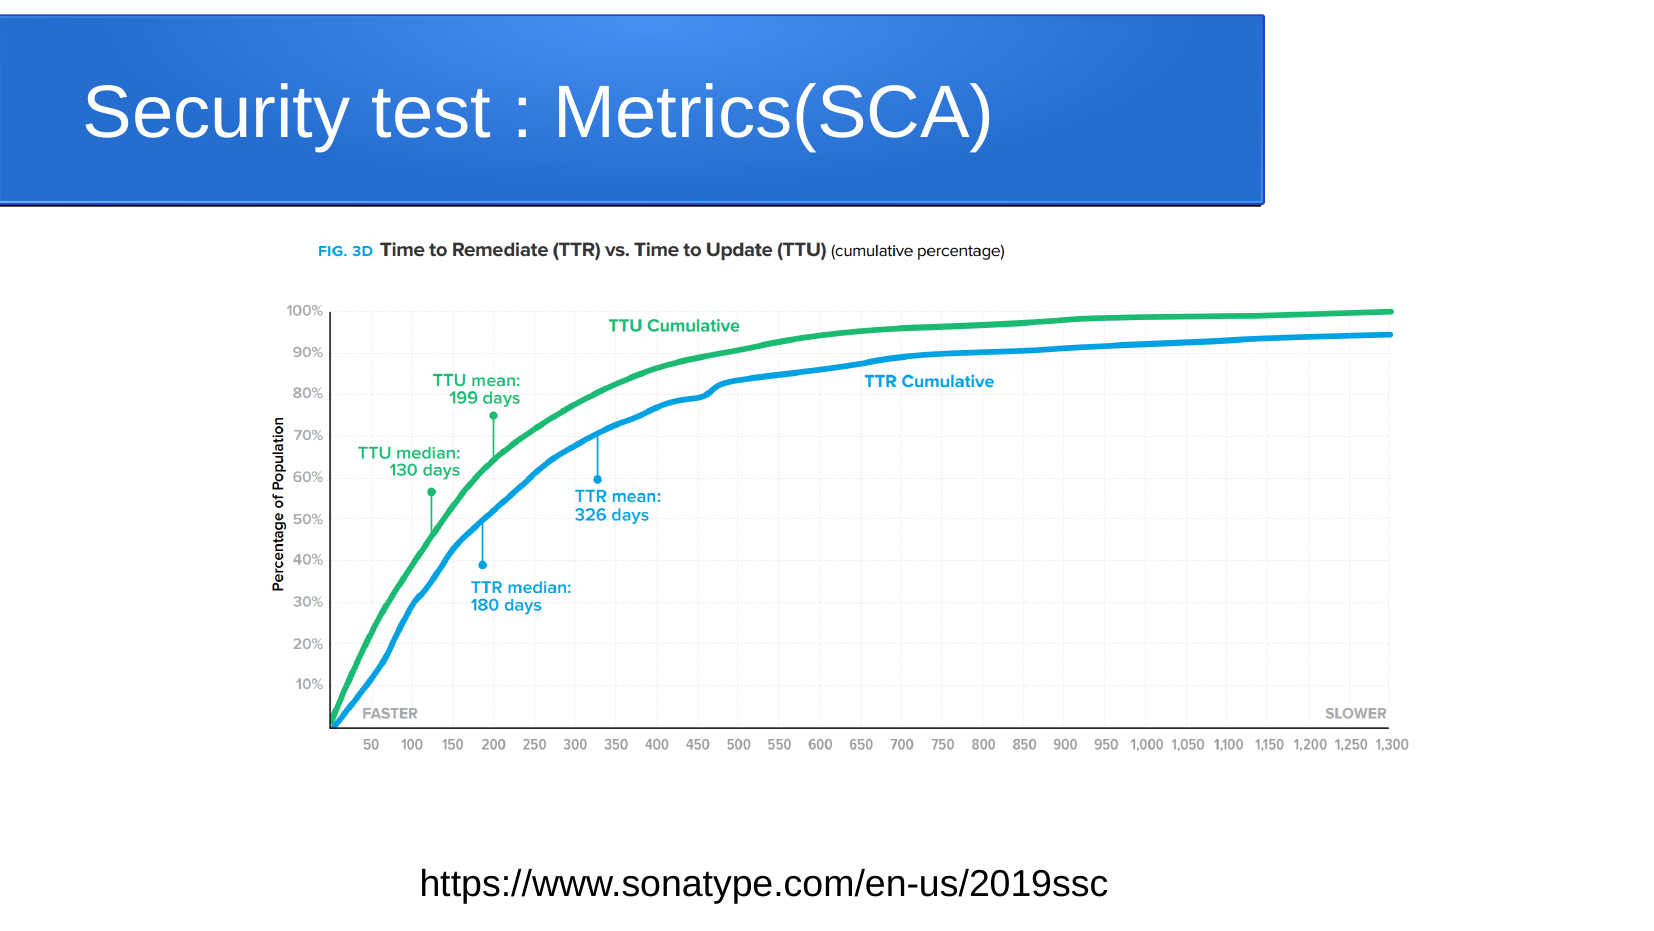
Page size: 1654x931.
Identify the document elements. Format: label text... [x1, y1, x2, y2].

picture [231, 224, 1422, 764]
title Security test : Metrics(SCA) [82, 35, 1235, 189]
text_box https://www.sonatype.com/en-us/2019ssc [404, 855, 1124, 912]
